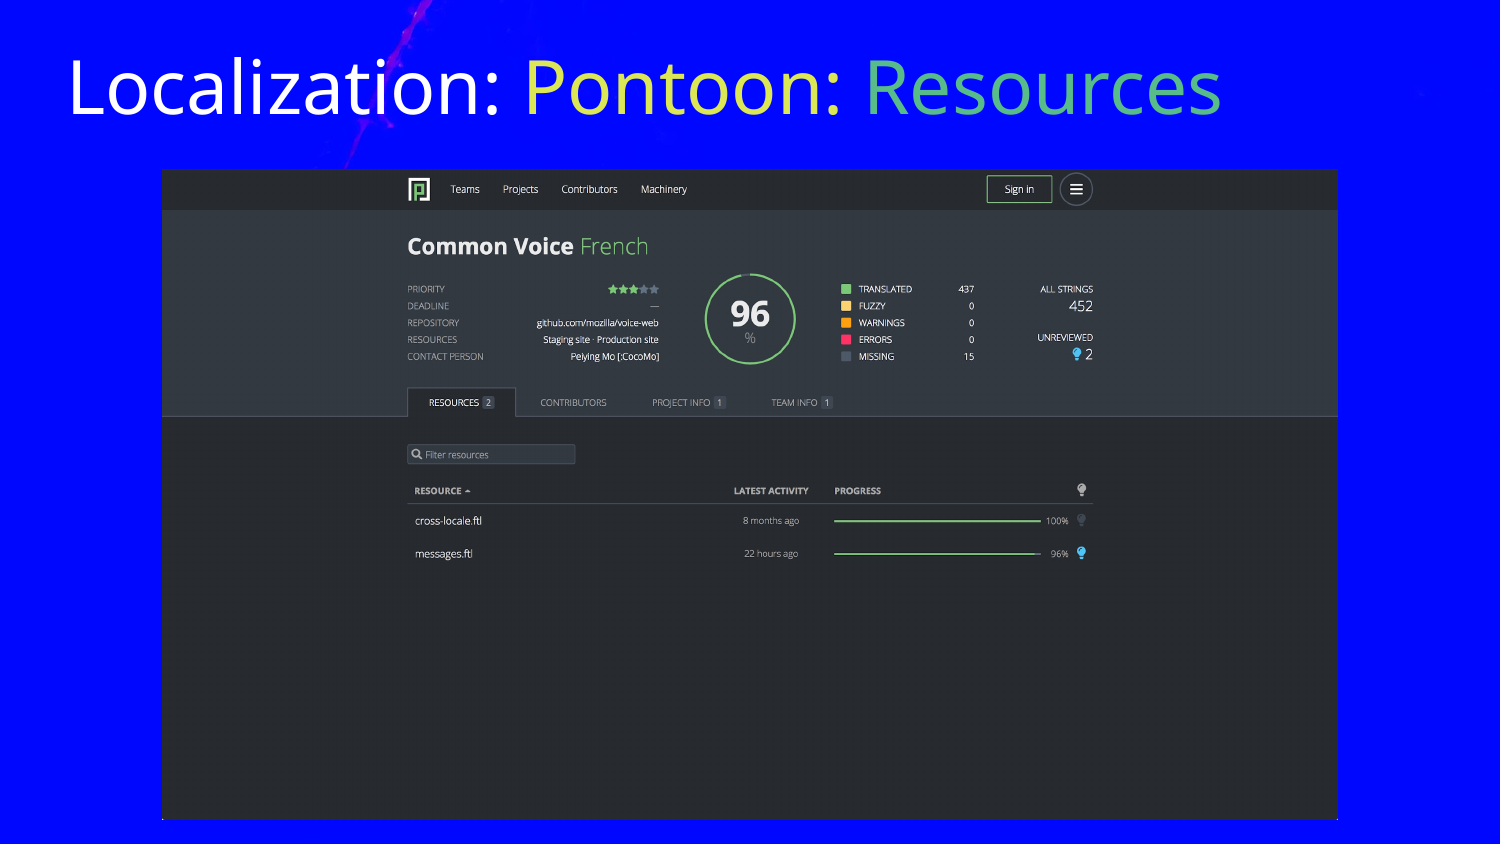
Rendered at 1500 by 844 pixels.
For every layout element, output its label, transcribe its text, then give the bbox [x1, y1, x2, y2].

title Localization: Pontoon: Resources [51, 33, 1492, 145]
picture [0, 0, 1500, 844]
